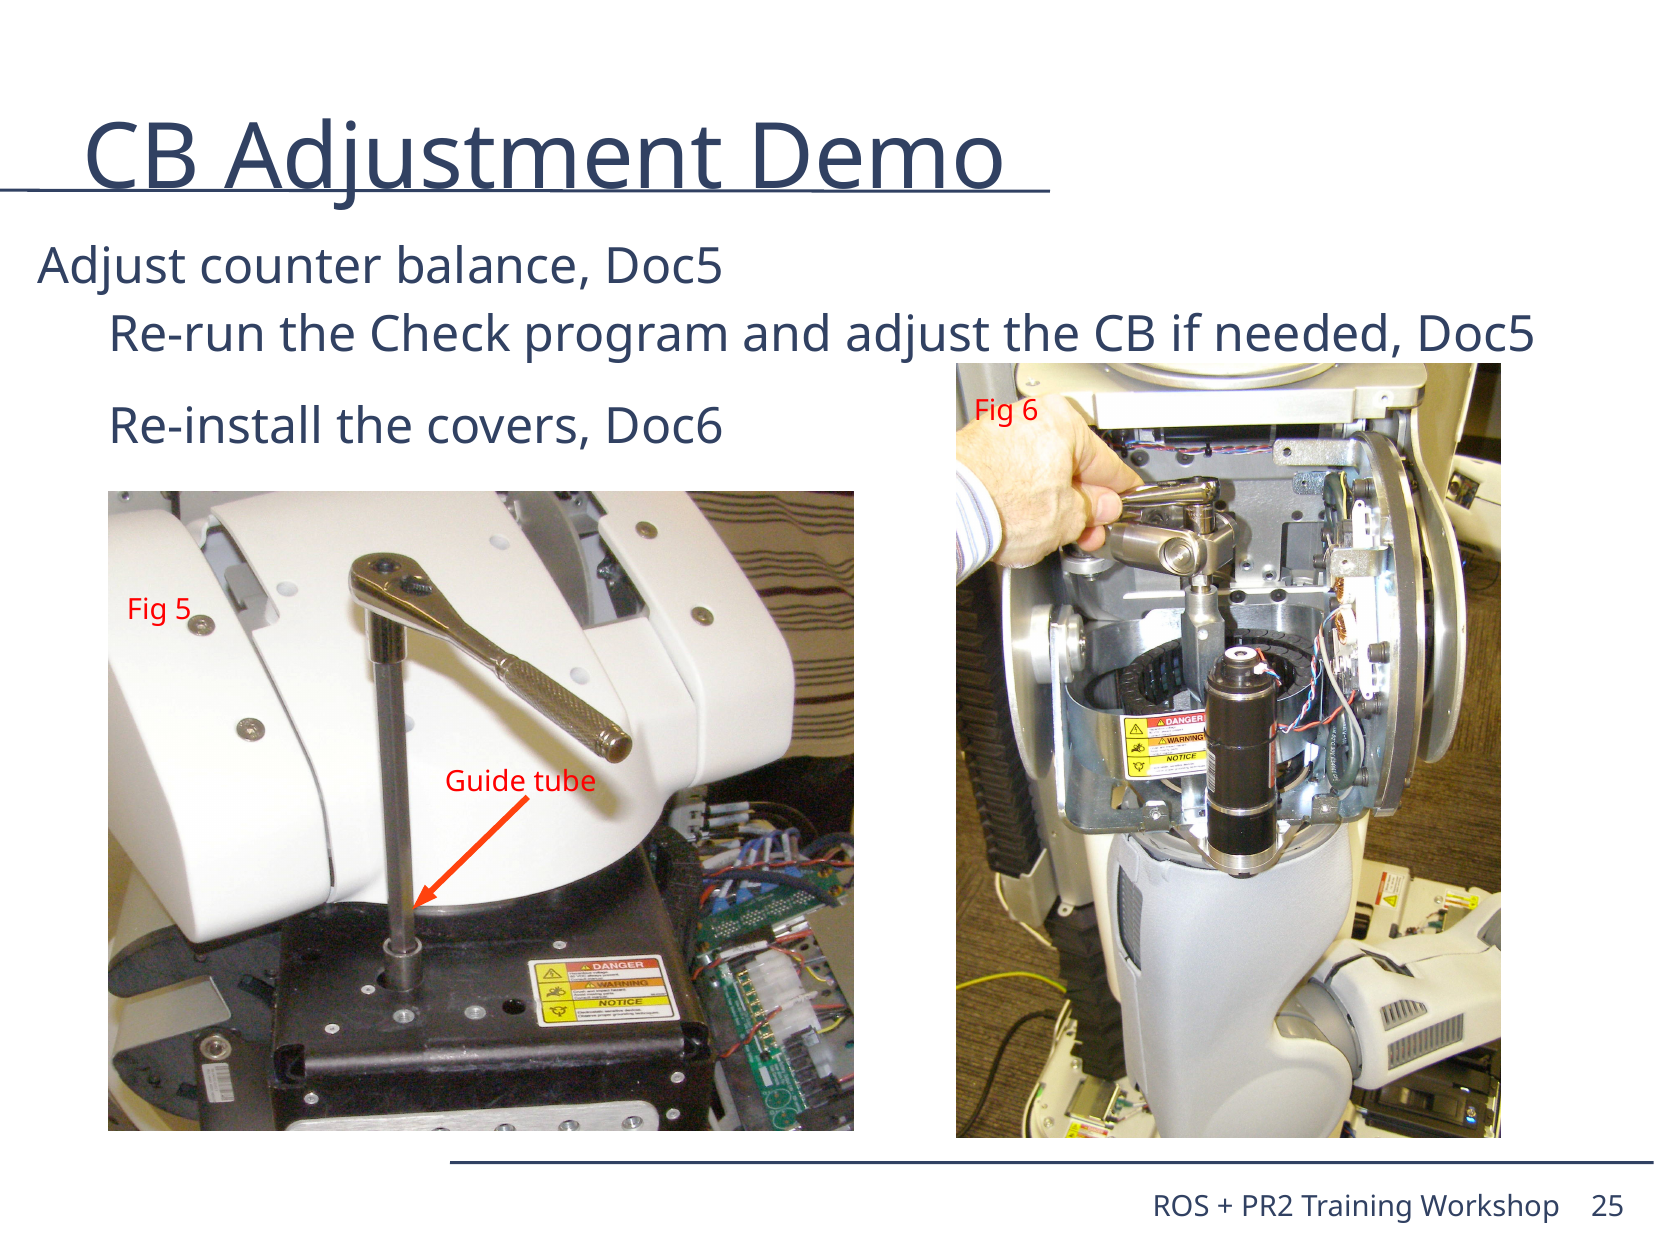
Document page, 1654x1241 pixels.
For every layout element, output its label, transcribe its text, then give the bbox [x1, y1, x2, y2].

text_box Fig 6 [958, 381, 1073, 437]
text_box Fig 5 [112, 580, 273, 631]
picture [108, 491, 854, 1131]
list Adjust counter balance, Doc5 Re-run the Check program and adjust the CB if needed, Doc5 Re-install the covers, Doc6 [37, 230, 1571, 1168]
title CB Adjustment Demo [82, 56, 1571, 230]
text_box Guide tube [430, 753, 655, 810]
picture [956, 363, 1501, 1138]
